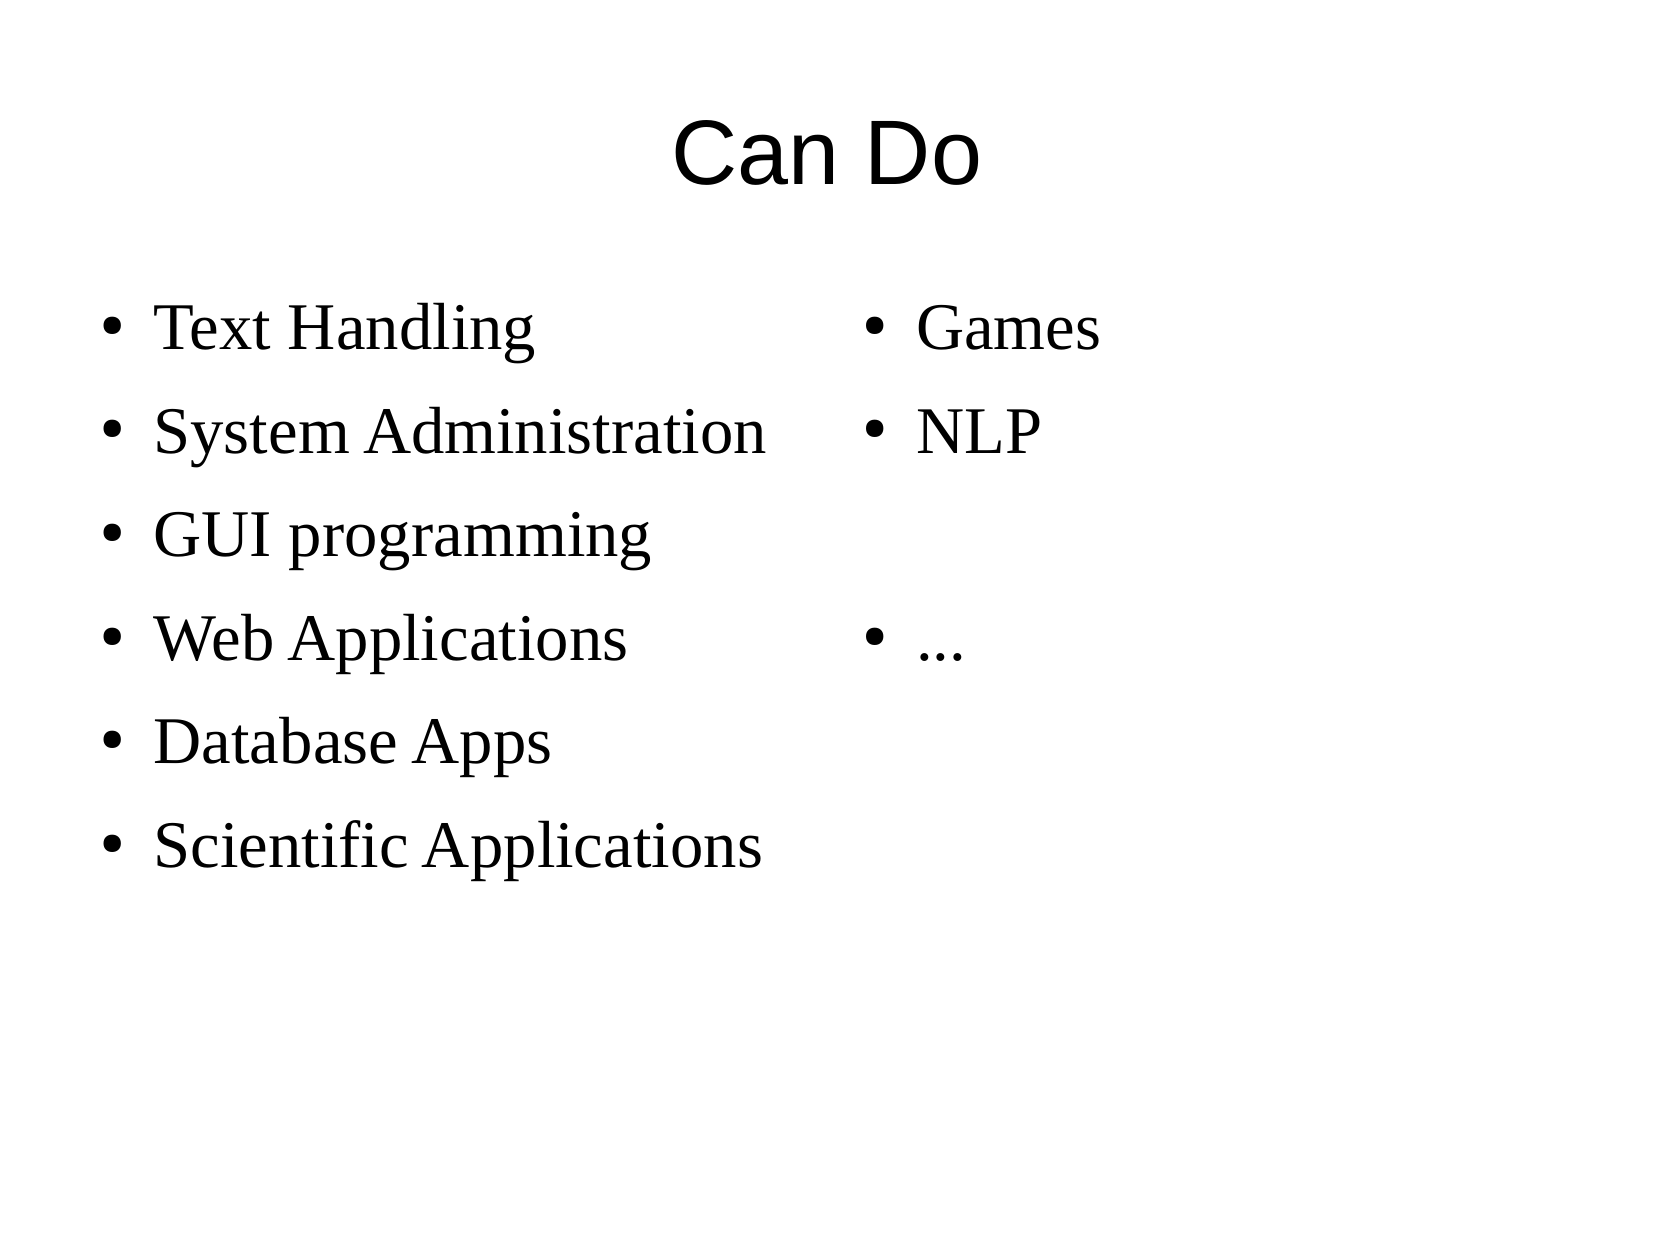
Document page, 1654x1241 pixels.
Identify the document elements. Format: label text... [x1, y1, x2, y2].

list Games NLP ... [845, 290, 1572, 1109]
title Can Do [82, 49, 1571, 257]
list Text Handling System Administration GUI programming Web Applications Database Apps Scientific Applications [82, 290, 809, 1109]
